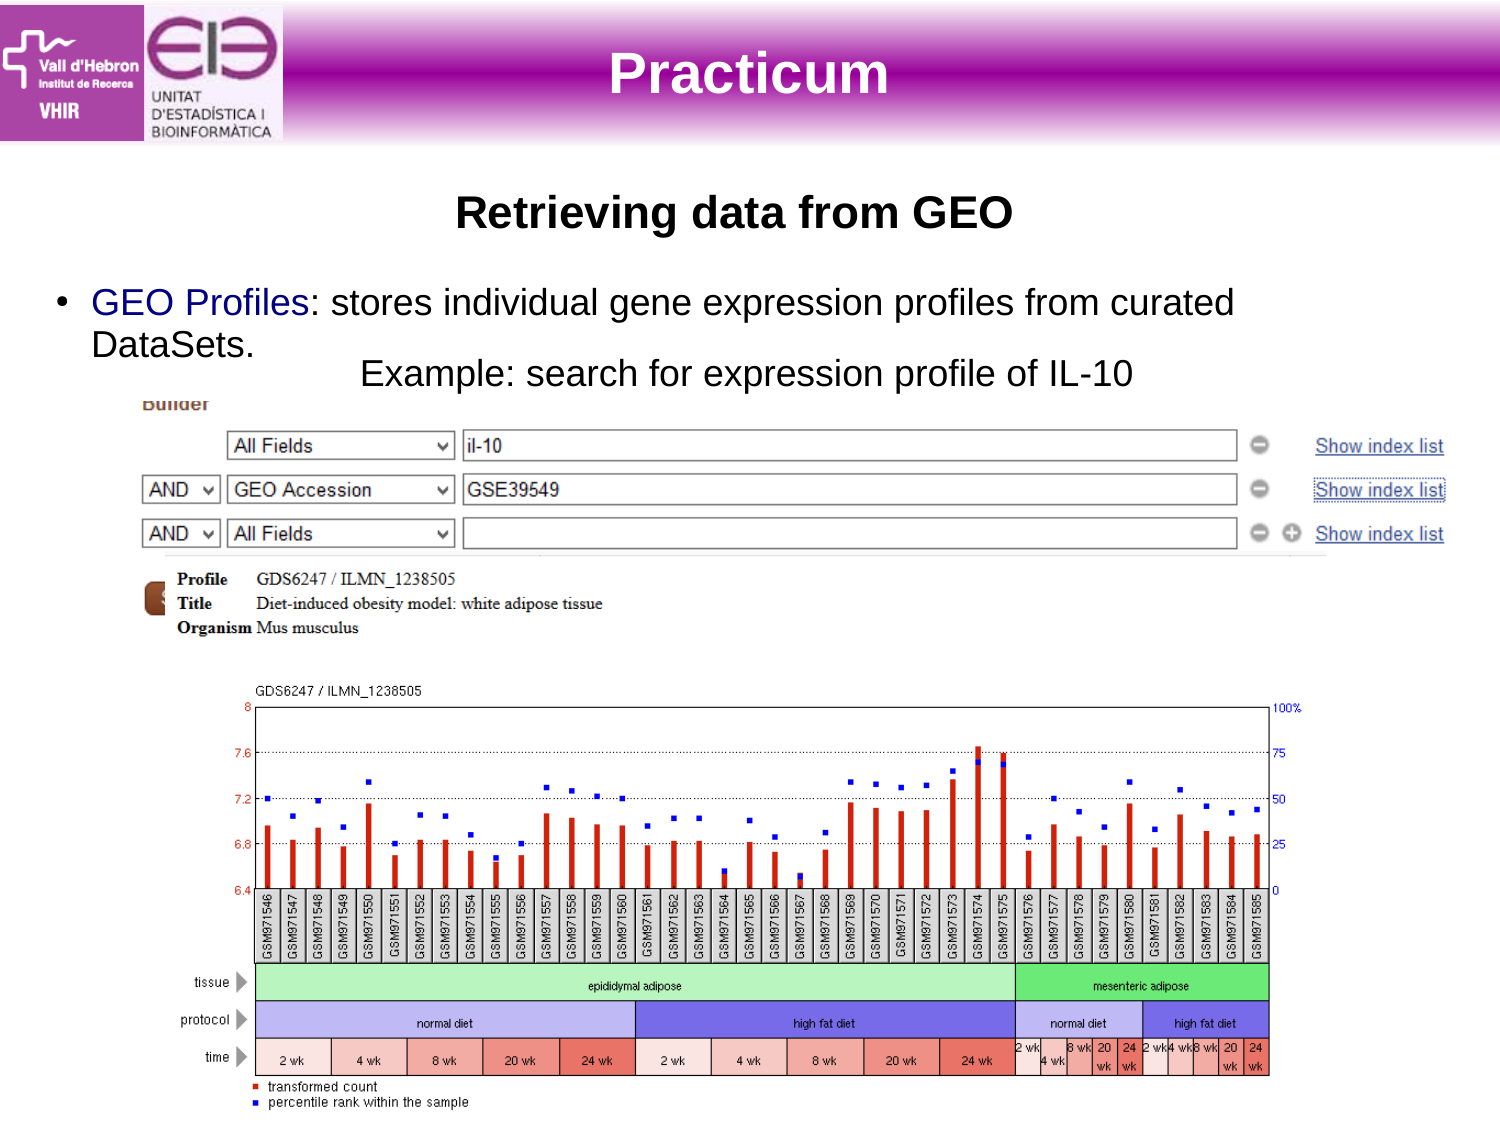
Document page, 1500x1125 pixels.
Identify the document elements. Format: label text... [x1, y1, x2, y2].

text_box Retrieving data from GEO [389, 179, 1080, 286]
text_box Example: search for expression profile of IL-10 [345, 345, 1171, 401]
text_box GEO Profiles: stores individual gene expression profiles from curated DataSets. [40, 274, 1426, 376]
text_box Practicum [0, 0, 1500, 148]
picture [103, 401, 1484, 1122]
picture [0, 5, 283, 141]
